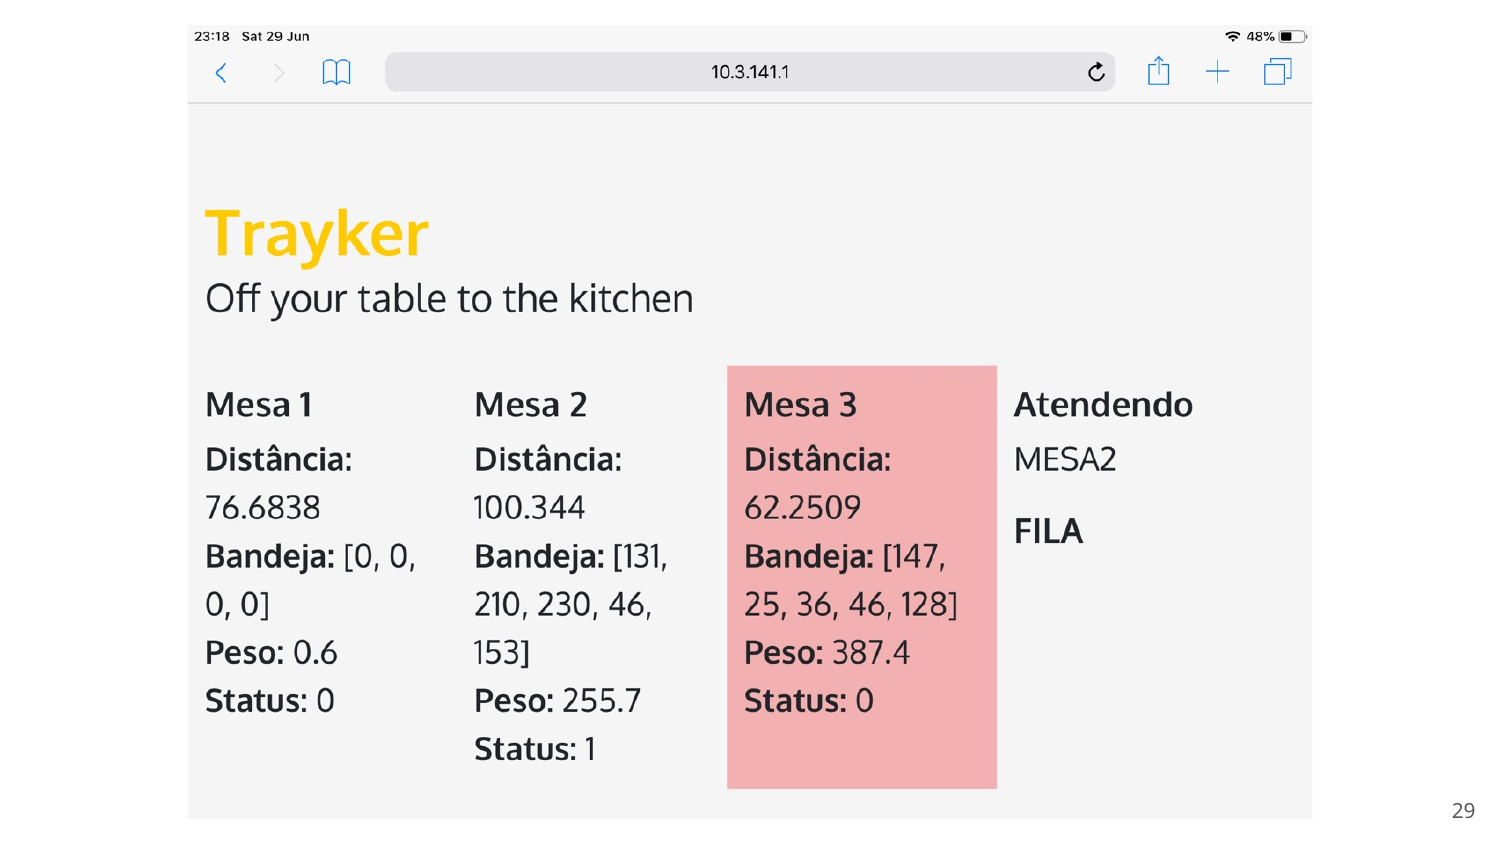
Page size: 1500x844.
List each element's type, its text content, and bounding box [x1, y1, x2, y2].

slide_number <number> [1400, 779, 1491, 844]
picture [187, 25, 1313, 819]
